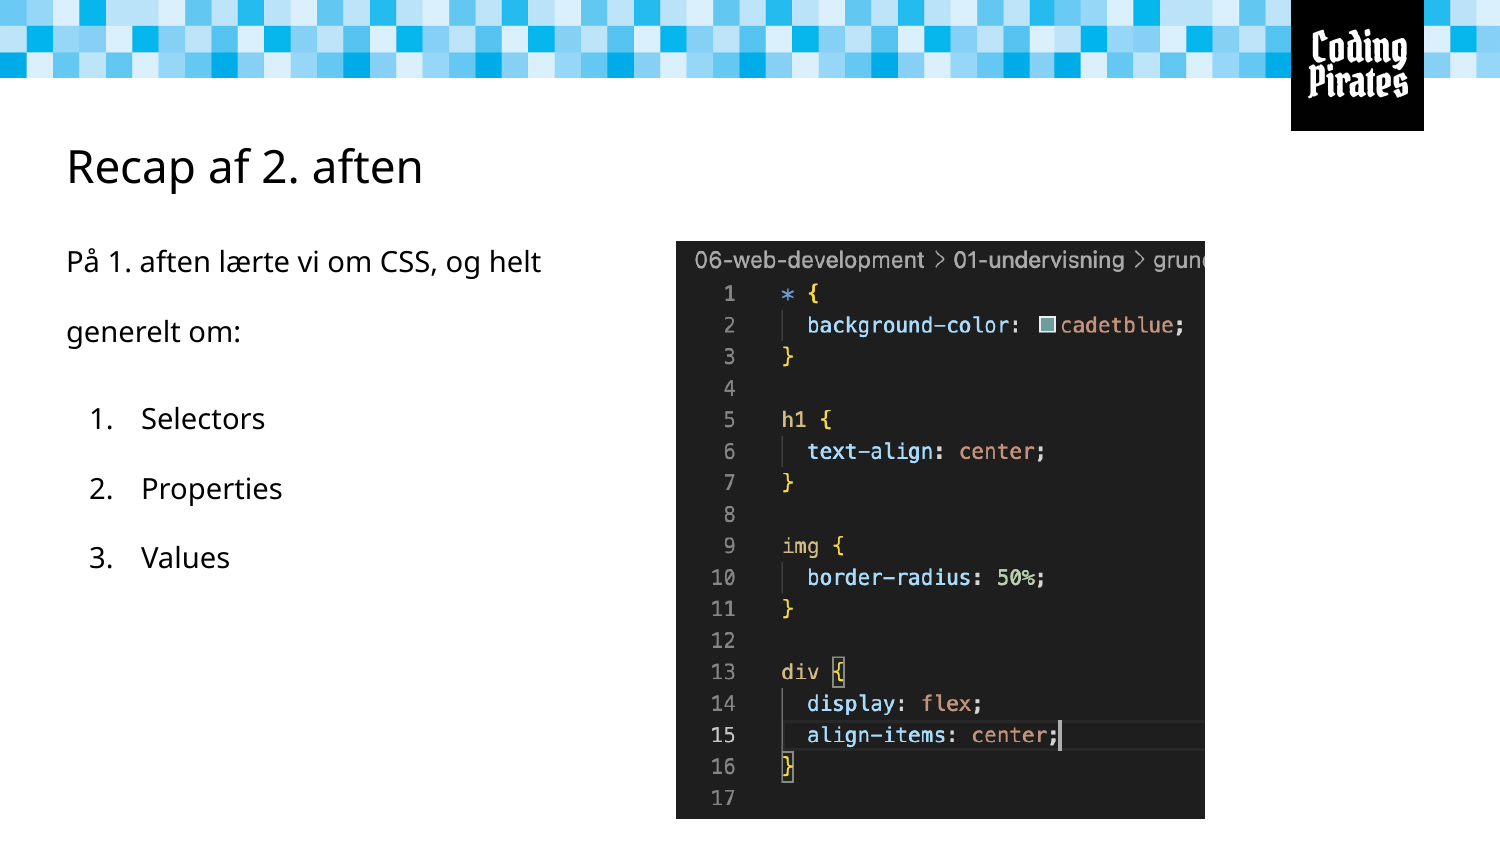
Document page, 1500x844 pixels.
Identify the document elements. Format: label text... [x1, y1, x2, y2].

title Recap af 2. aften [51, 123, 1223, 217]
list På 1. aften lærte vi om CSS, og helt generelt om: Selectors Properties Values [51, 193, 652, 800]
picture [1291, 0, 1424, 131]
picture [0, 0, 1056, 78]
picture [676, 241, 1205, 819]
